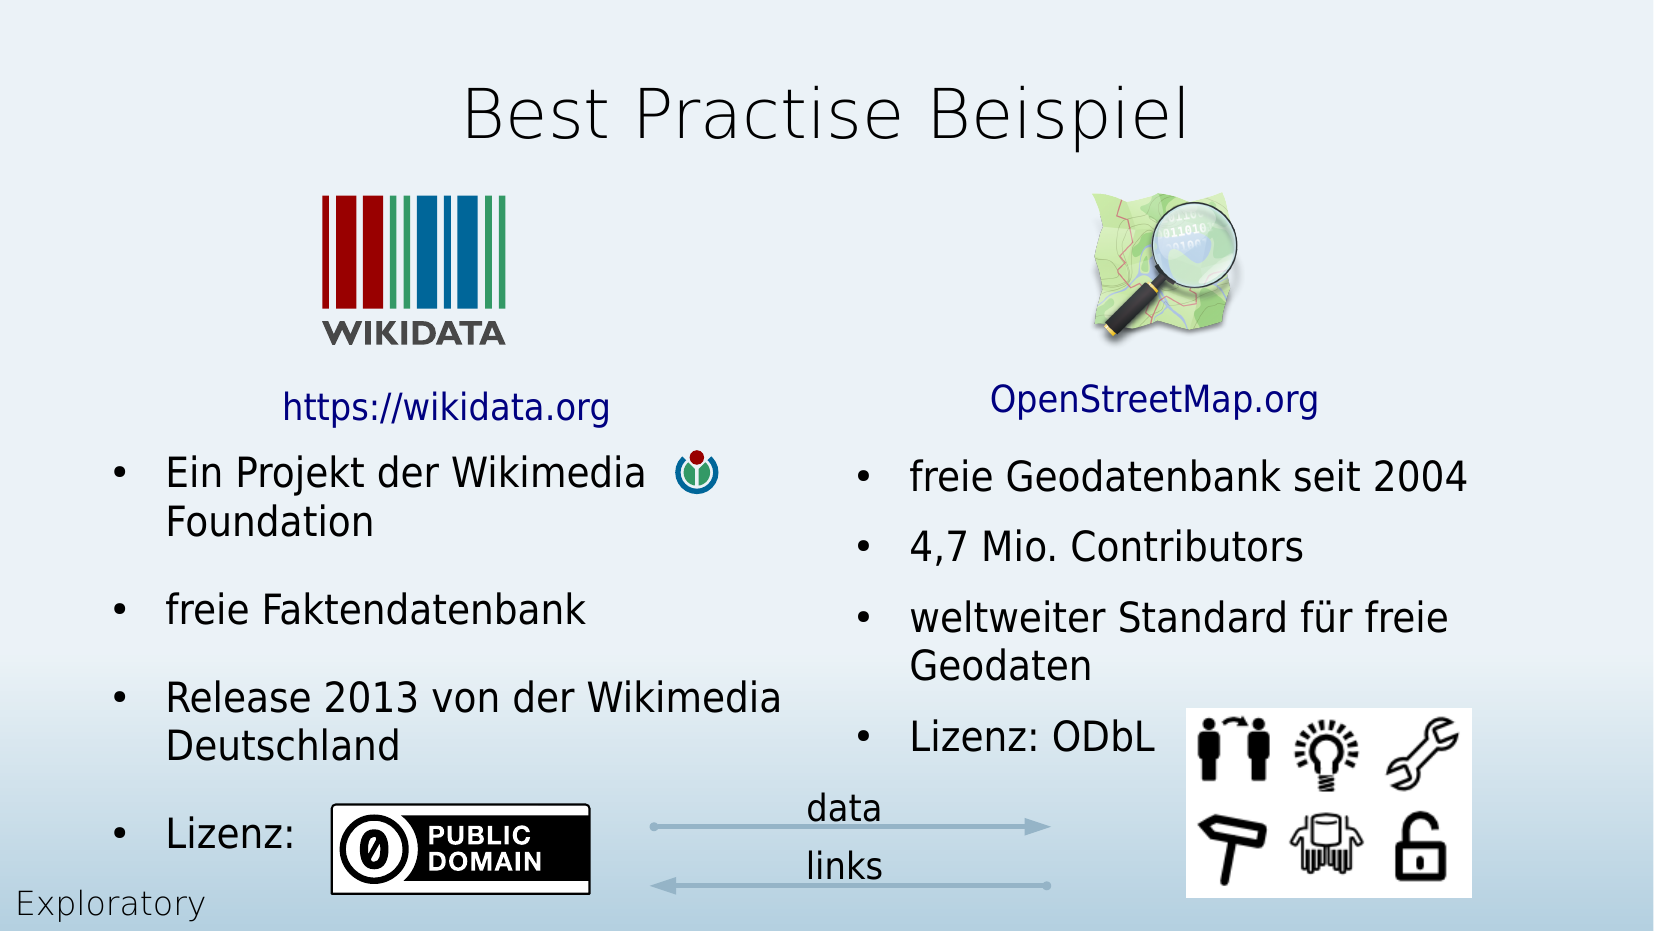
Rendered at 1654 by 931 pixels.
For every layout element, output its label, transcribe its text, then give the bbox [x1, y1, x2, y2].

list freie Geodatenbank seit 2004 4,7 Mio. Contributors weltweiter Standard für freie Geodaten Lizenz: ODbL [838, 452, 1565, 931]
picture [295, 185, 534, 355]
picture [1186, 708, 1472, 898]
list Ein Projekt der Wikimedia Foundation freie Faktendatenbank Release 2013 von der Wikimedia Deutschland Lizenz: [94, 448, 821, 931]
text_box links [685, 837, 1004, 897]
picture [1086, 192, 1245, 351]
text_box https://wikidata.org [259, 377, 626, 449]
text_box OpenStreetMap.org [968, 370, 1335, 473]
picture [673, 448, 721, 497]
text_box data [685, 779, 1004, 837]
picture [330, 803, 591, 895]
title Best Practise Beispiel [82, 37, 1571, 193]
